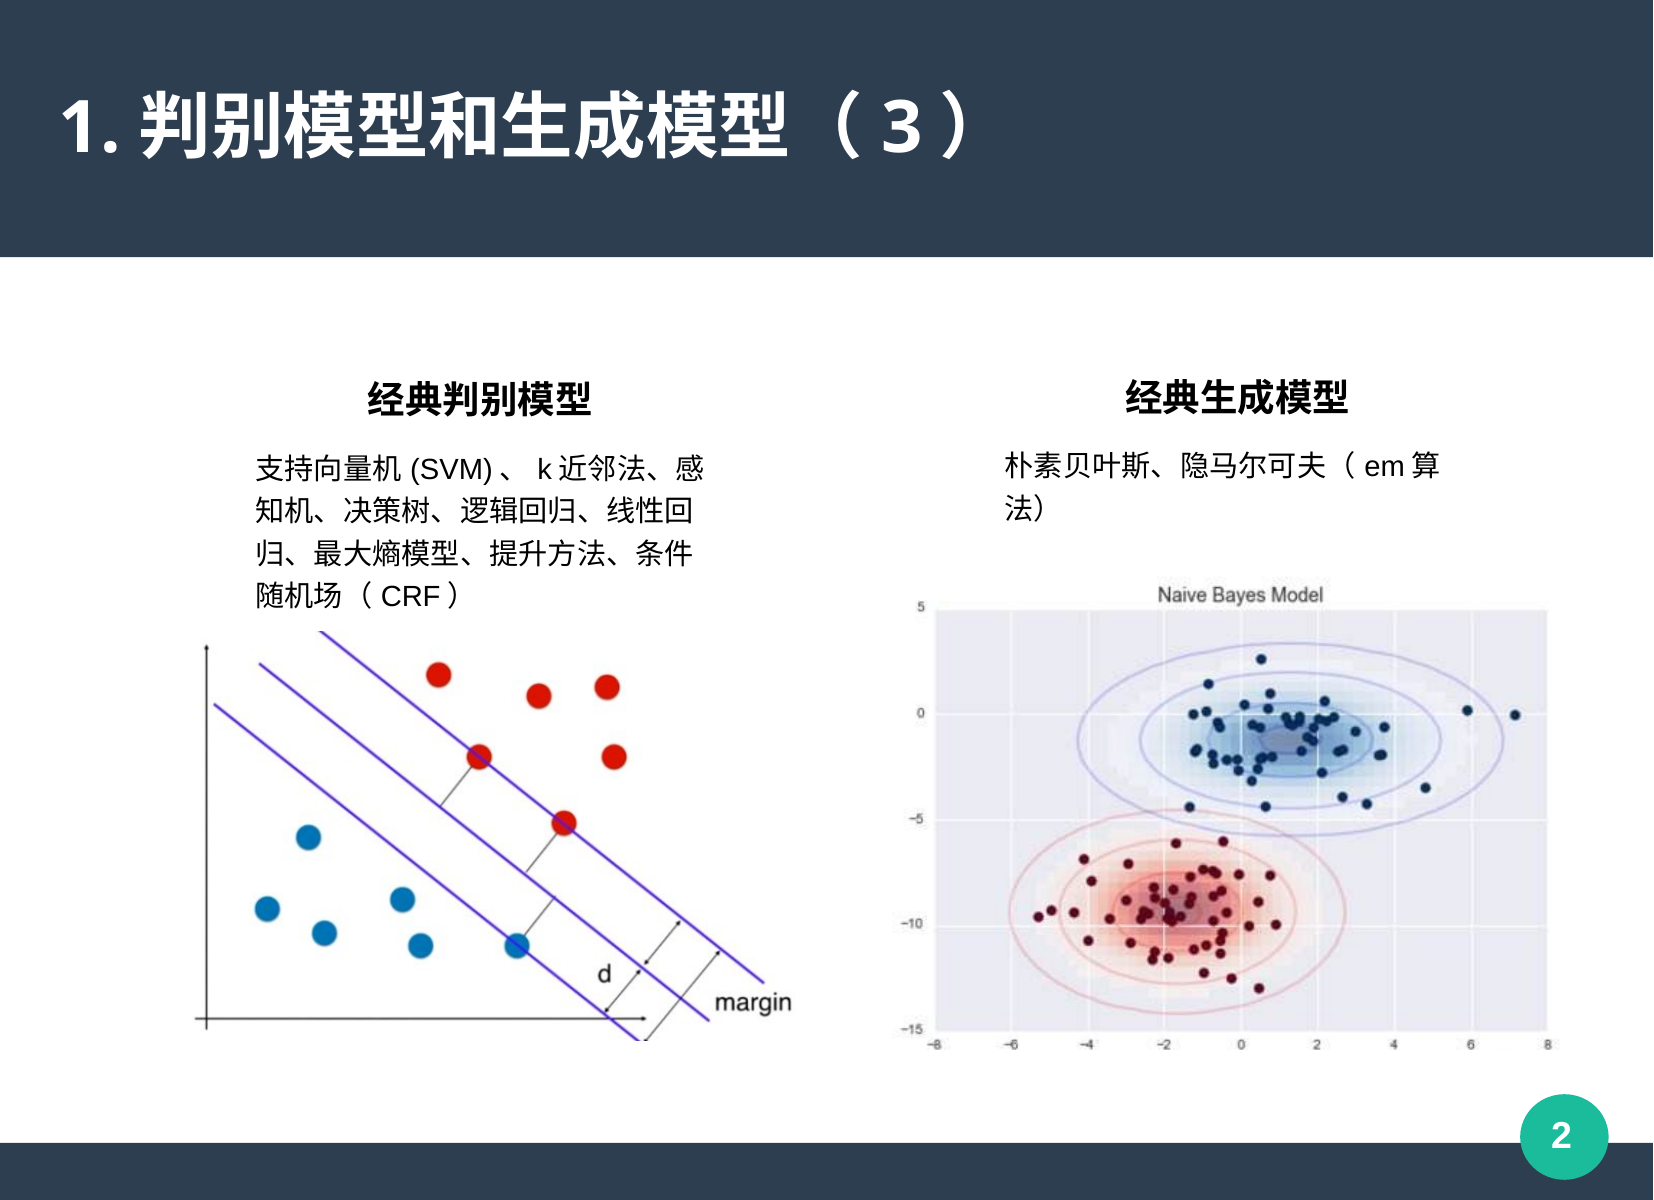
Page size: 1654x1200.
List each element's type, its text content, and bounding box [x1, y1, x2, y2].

text_box 经典生成模型 朴素贝叶斯、隐马尔可夫（em算法） [990, 360, 1486, 554]
text_box 1.判别模型和生成模型（3） [58, 47, 1594, 200]
picture [168, 631, 796, 1041]
text_box 2 [1536, 1104, 1641, 1175]
picture [883, 554, 1561, 1051]
text_box 经典判别模型 支持向量机(SVM)、k近邻法、感知机、决策树、逻辑回归、线性回归、最大熵模型、提升方法、条件随机场（CRF） [240, 362, 721, 628]
